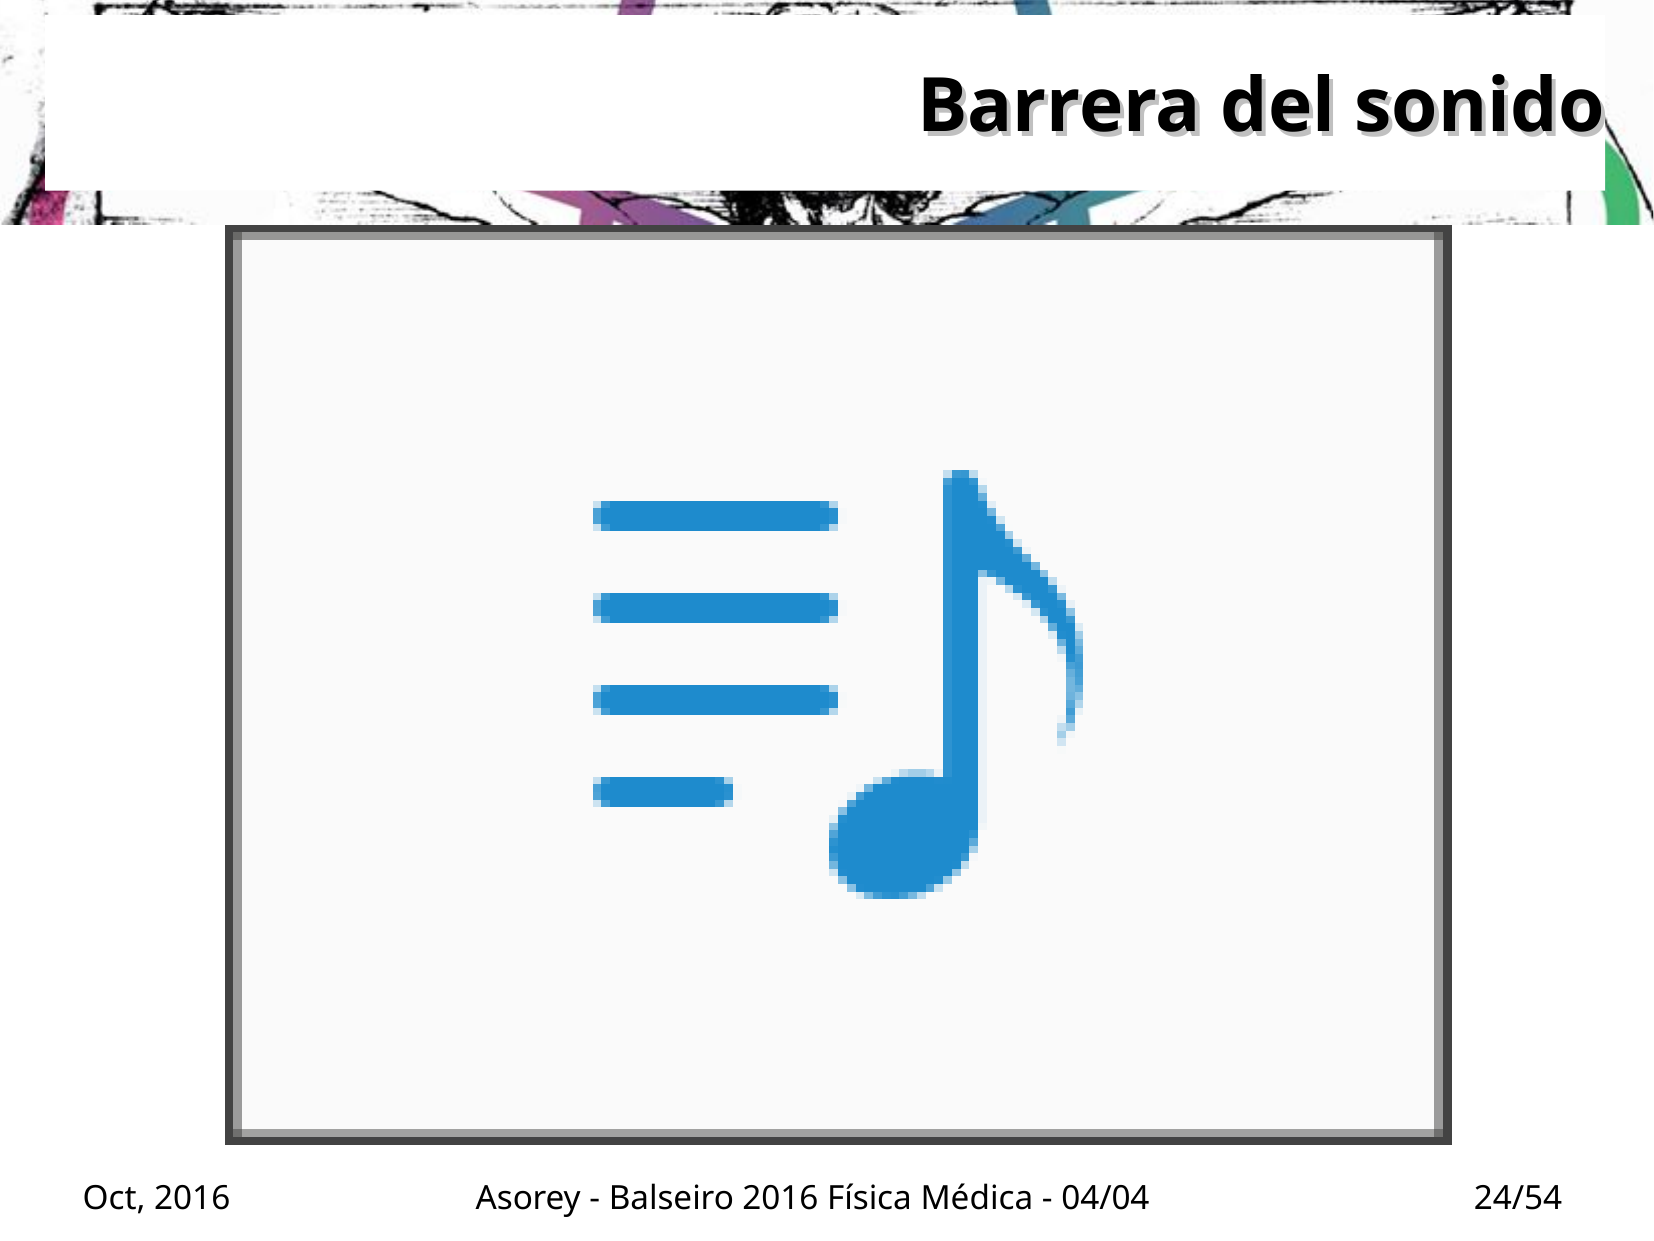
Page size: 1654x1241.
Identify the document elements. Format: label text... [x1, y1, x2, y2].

title Barrera del sonido [45, 15, 1606, 191]
picture [0, 0, 1654, 225]
text_box [224, 224, 1453, 1146]
